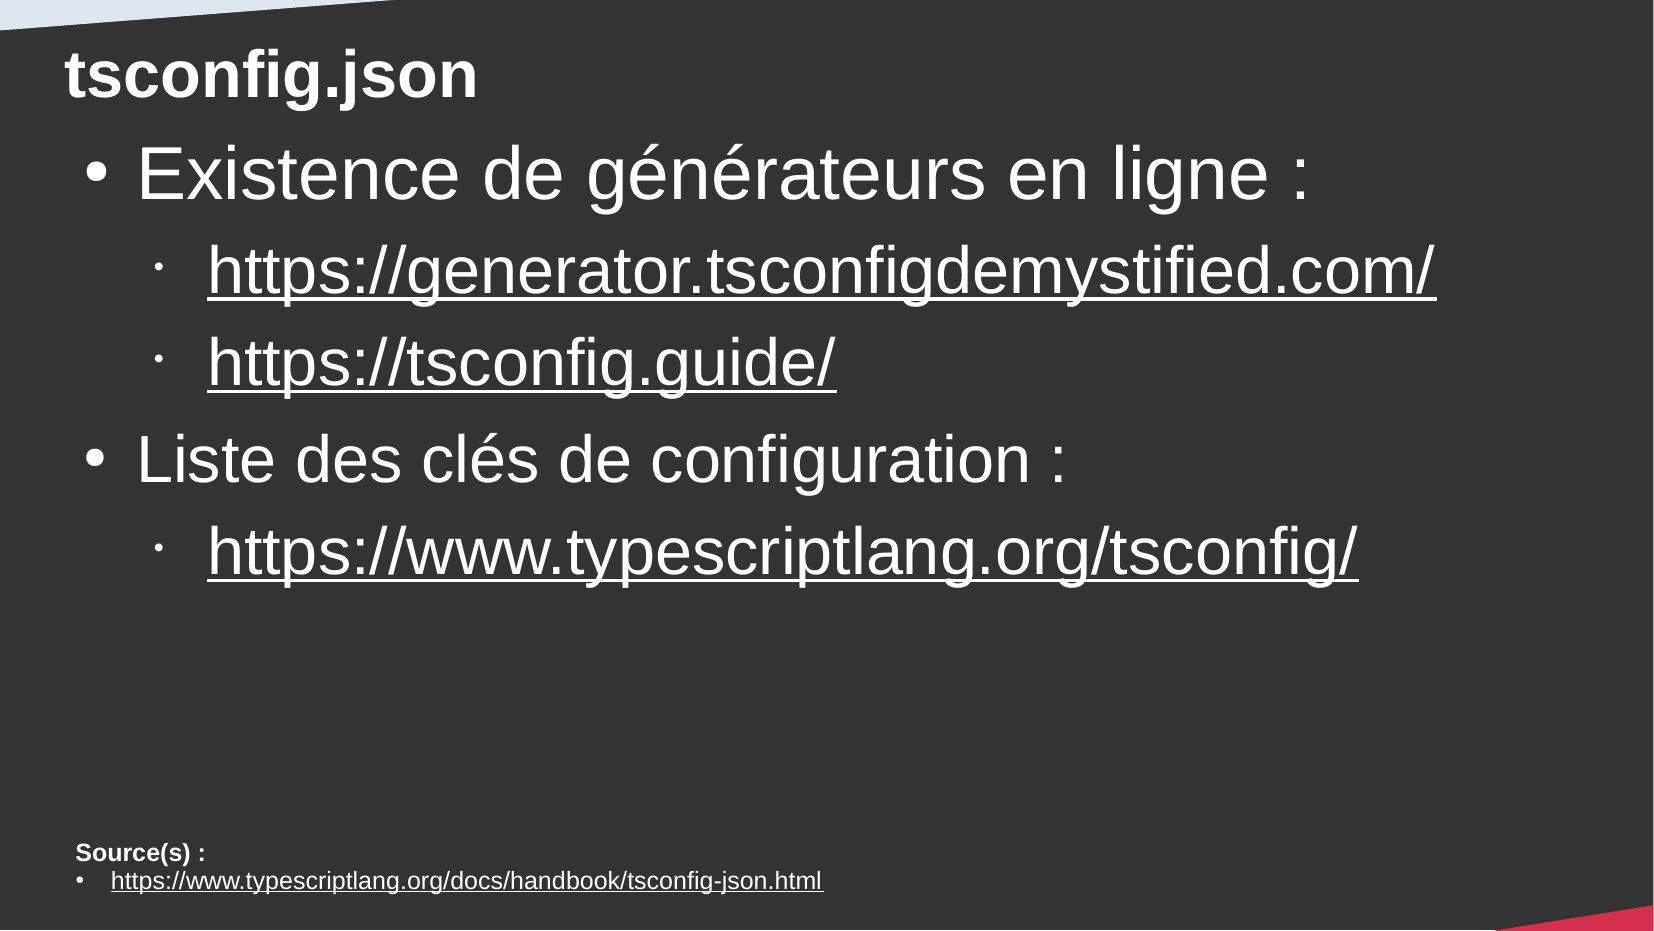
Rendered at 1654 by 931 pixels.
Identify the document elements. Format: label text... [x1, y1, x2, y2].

text_box Source(s) : https://www.typescriptlang.org/docs/handbook/tsconfig-json.html [60, 775, 1546, 903]
text_box [1492, 905, 1654, 931]
text_box [0, 0, 393, 31]
title tsconfig.json [64, 37, 1365, 113]
list Existence de générateurs en ligne : https://generator.tsconfigdemystified.com/ https://tsconfig.guide/ Liste des clés de configuration : https://www.typescriptlang.org/tsconfig/ [65, 131, 1544, 709]
